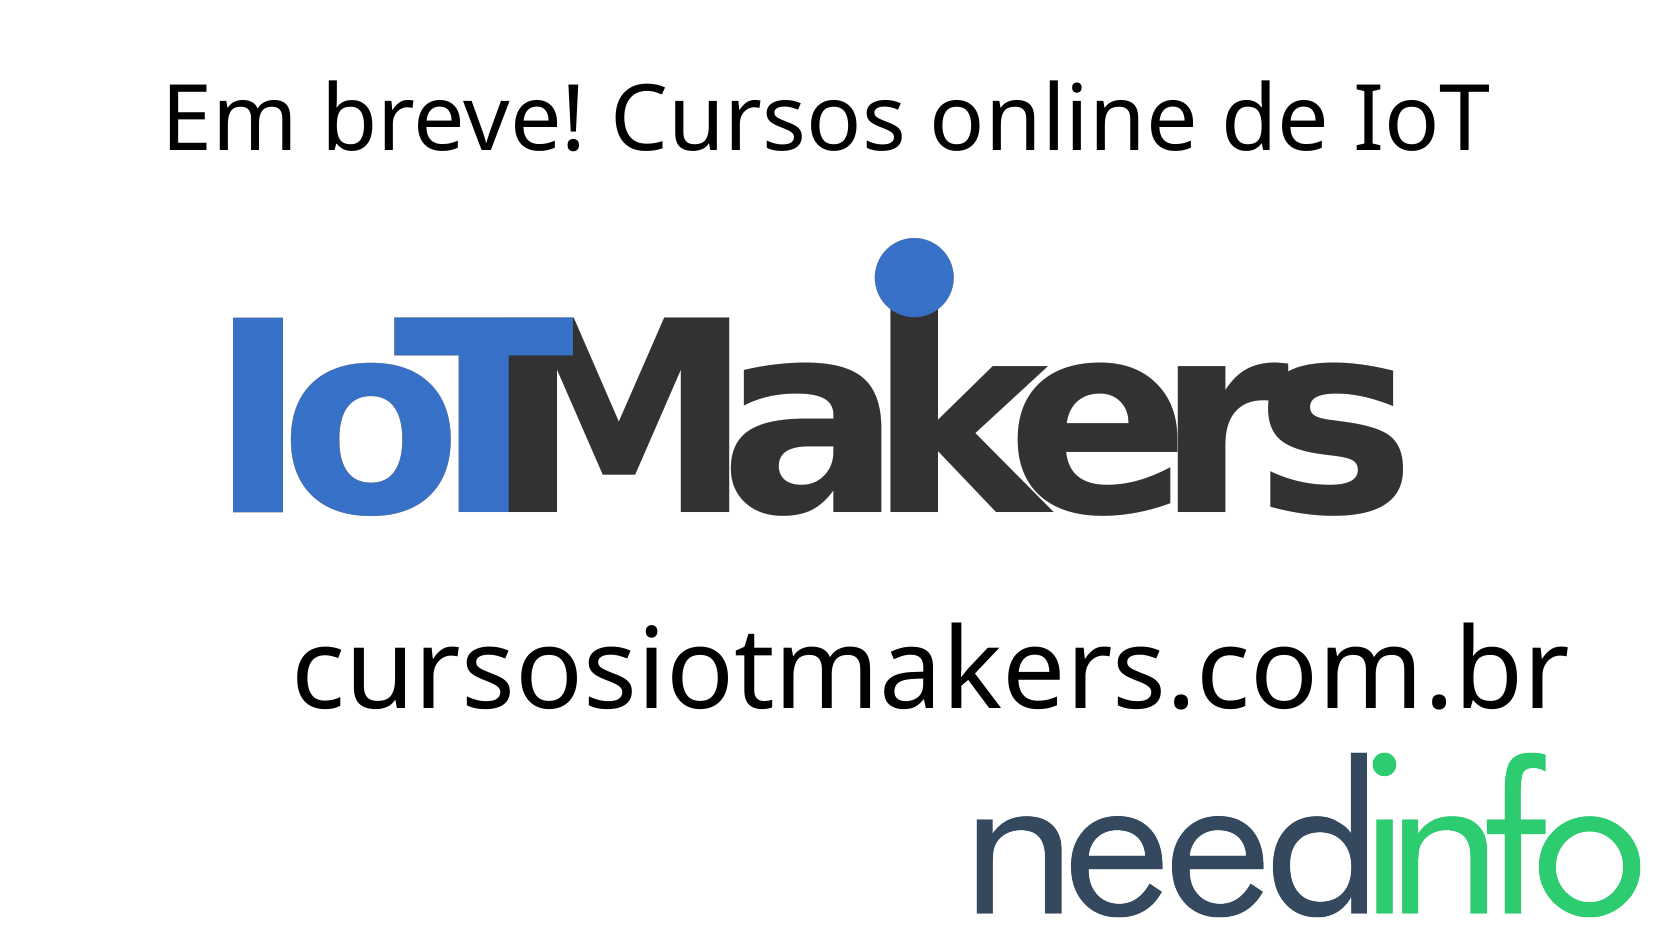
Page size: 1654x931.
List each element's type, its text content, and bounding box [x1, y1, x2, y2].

text_box cursosiotmakers.com.br [276, 581, 1353, 709]
title Em breve! Cursos online de IoT [82, 37, 1571, 193]
picture [963, 739, 1654, 931]
picture [233, 238, 1403, 516]
